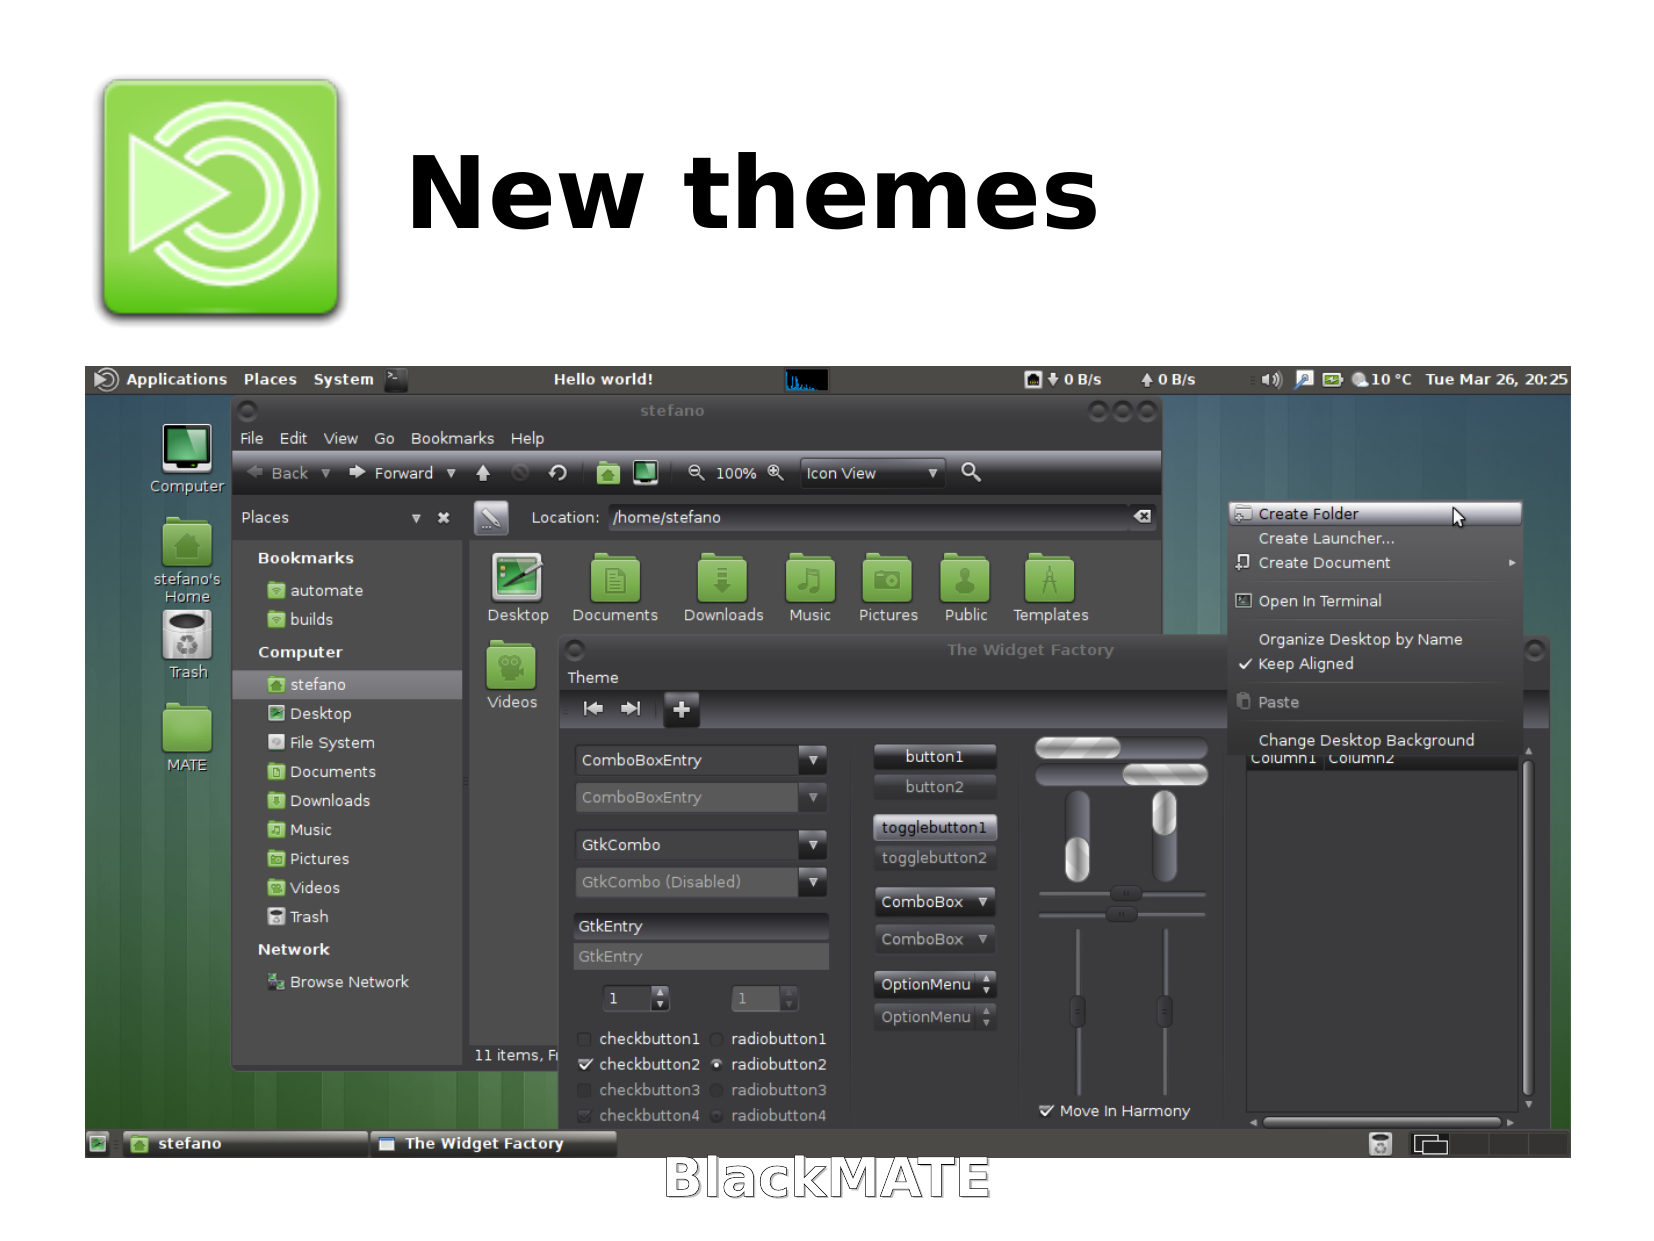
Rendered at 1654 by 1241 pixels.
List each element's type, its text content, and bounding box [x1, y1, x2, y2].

picture [88, 64, 355, 331]
picture [85, 366, 1571, 1158]
text_box BlackMATE [646, 1138, 1007, 1217]
text_box New themes [389, 128, 1560, 260]
